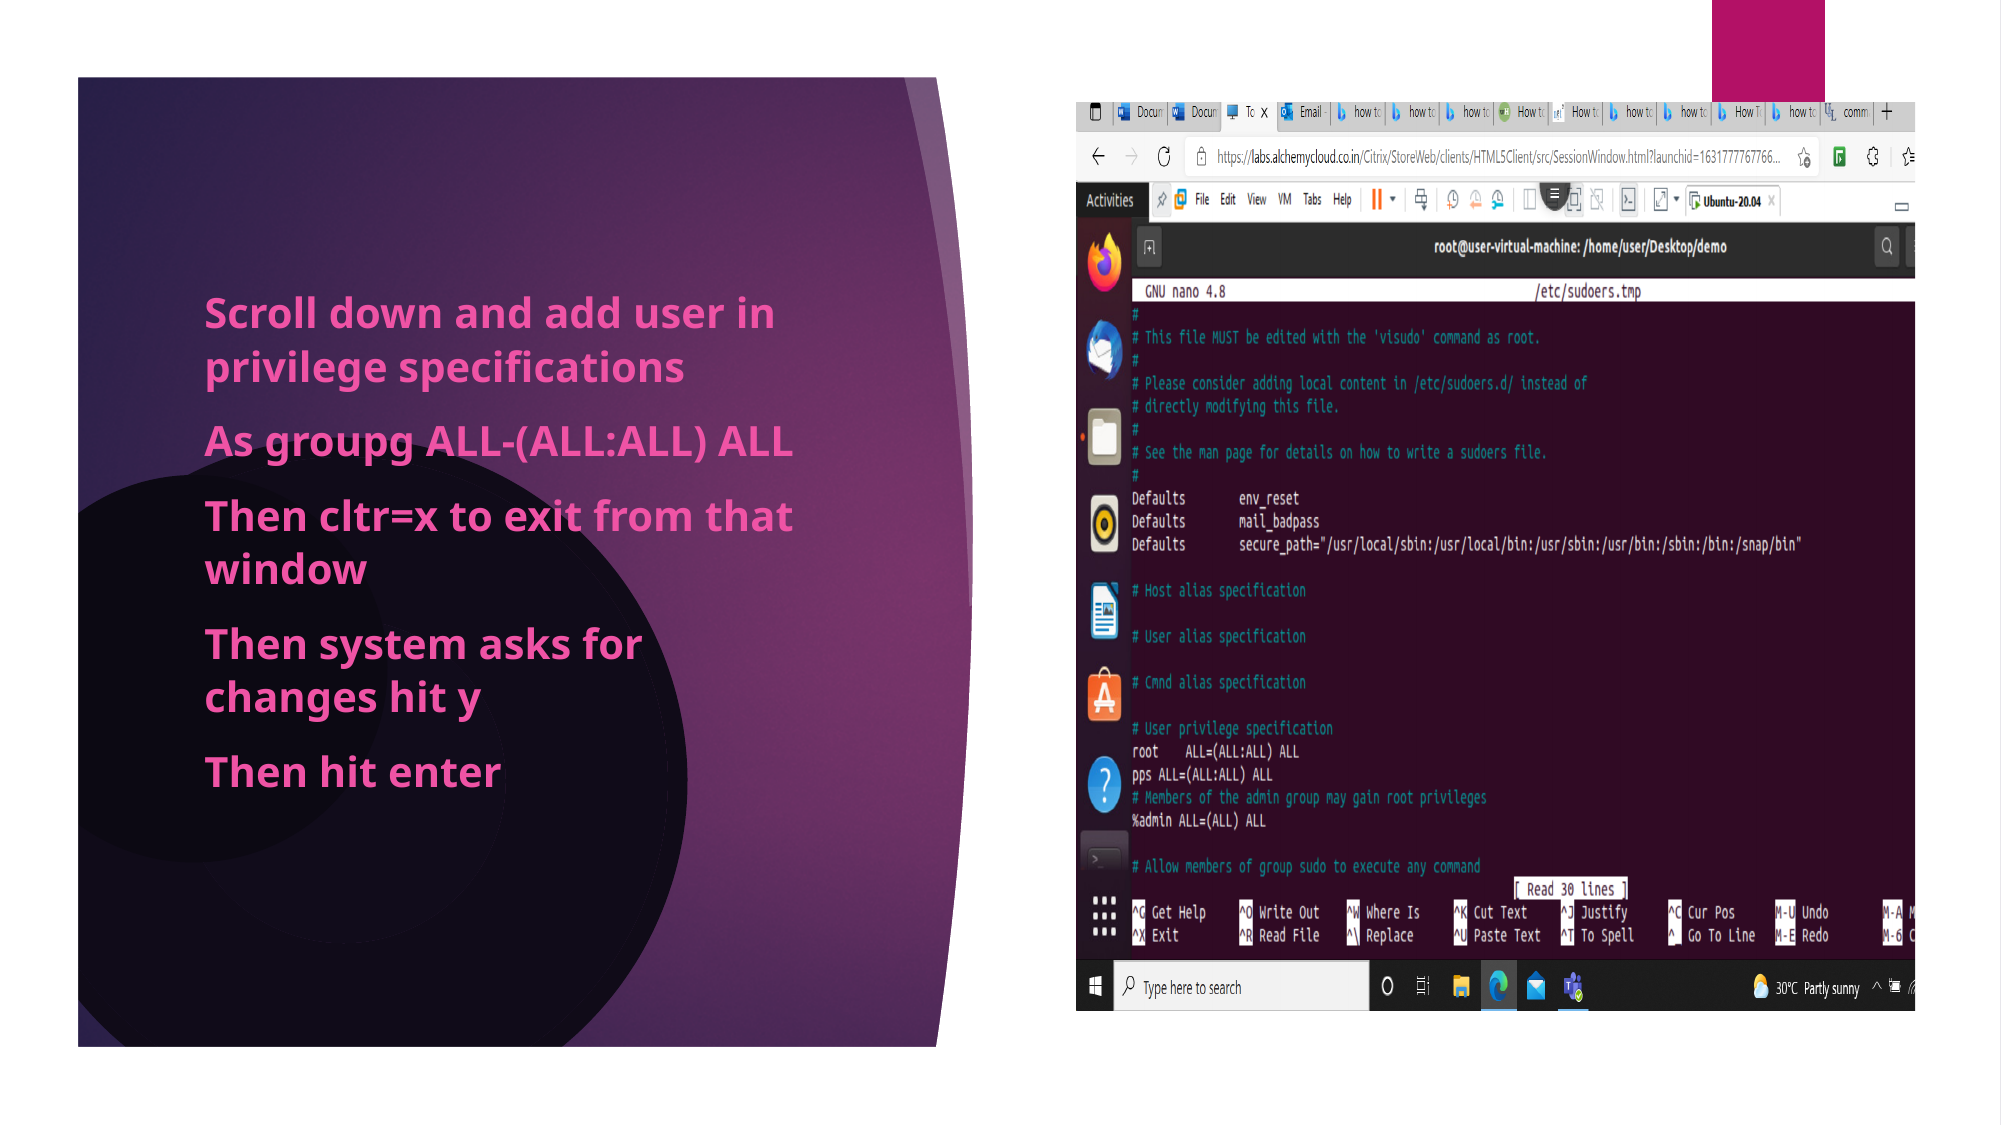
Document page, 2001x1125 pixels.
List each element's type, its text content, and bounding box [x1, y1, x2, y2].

picture [1076, 102, 1916, 1023]
list Scroll down and add user in privilege specifications As groupg ALL-(ALL:ALL) ALL Then cltr=x to exit from that window Then system asks for changes hit y Then hit enter [189, 276, 823, 826]
